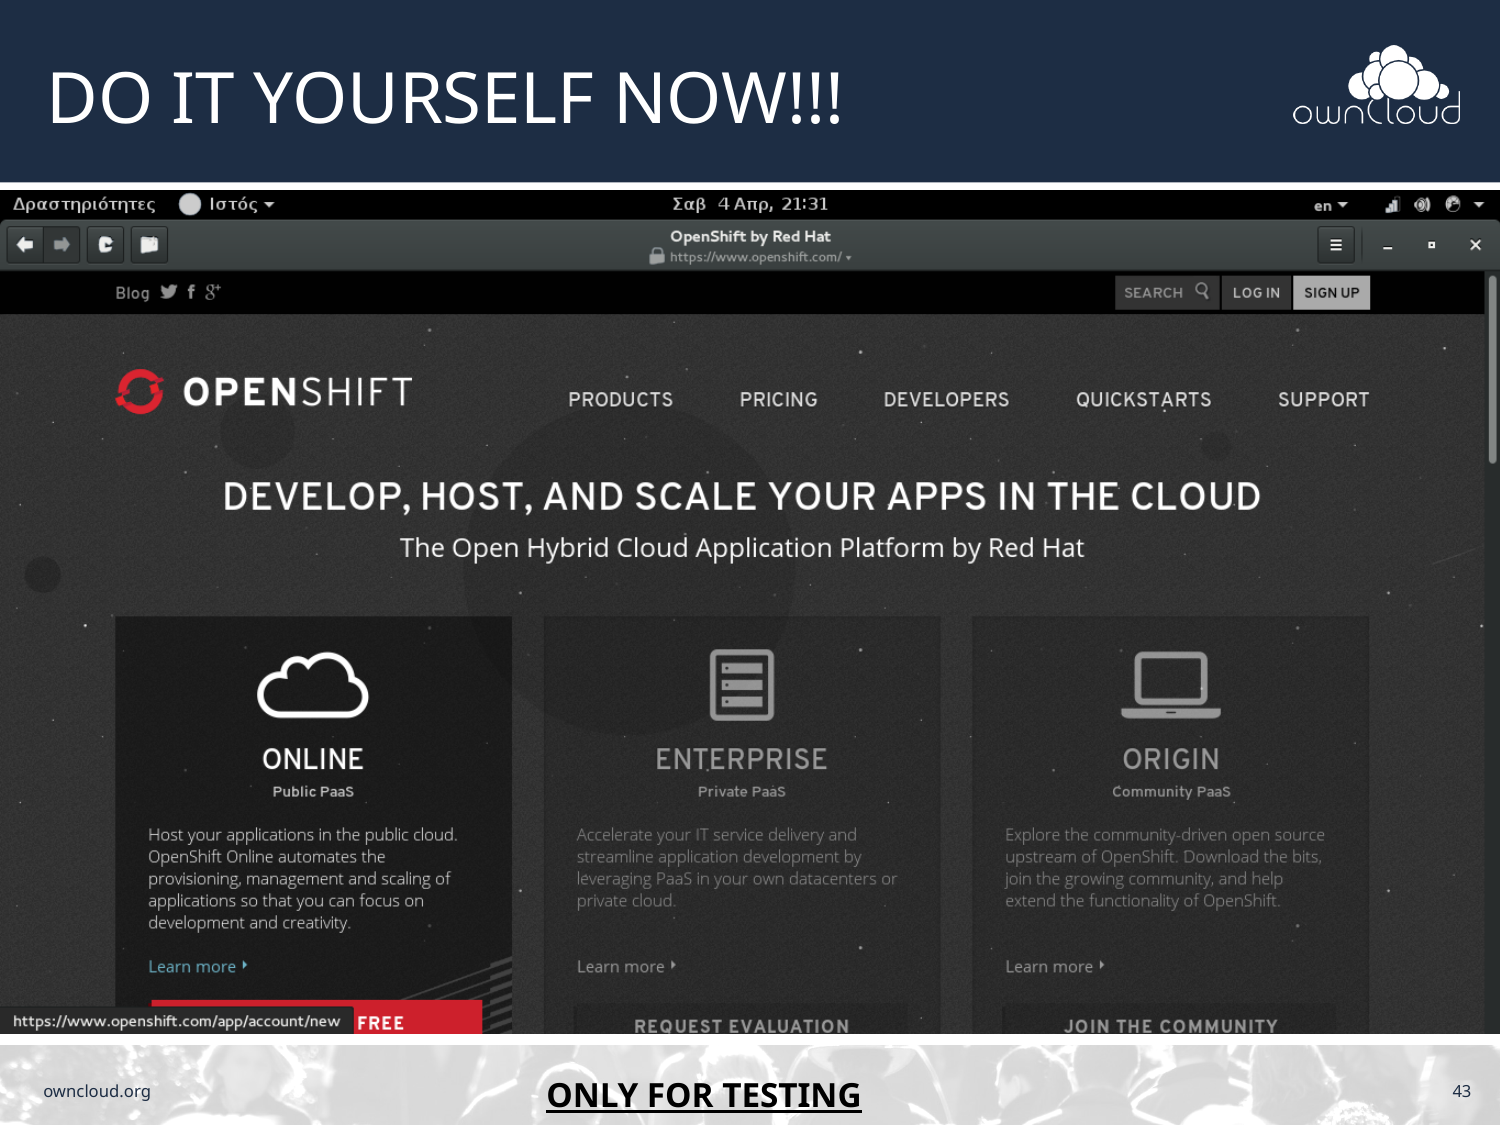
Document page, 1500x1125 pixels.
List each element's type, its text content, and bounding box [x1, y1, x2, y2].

picture [1293, 45, 1460, 124]
title DO IT YOURSELF NOW!!! [46, 5, 1258, 187]
picture [0, 190, 1500, 1034]
text_box ONLY FOR TESTING [531, 1064, 876, 1125]
picture [0, 1045, 1500, 1125]
